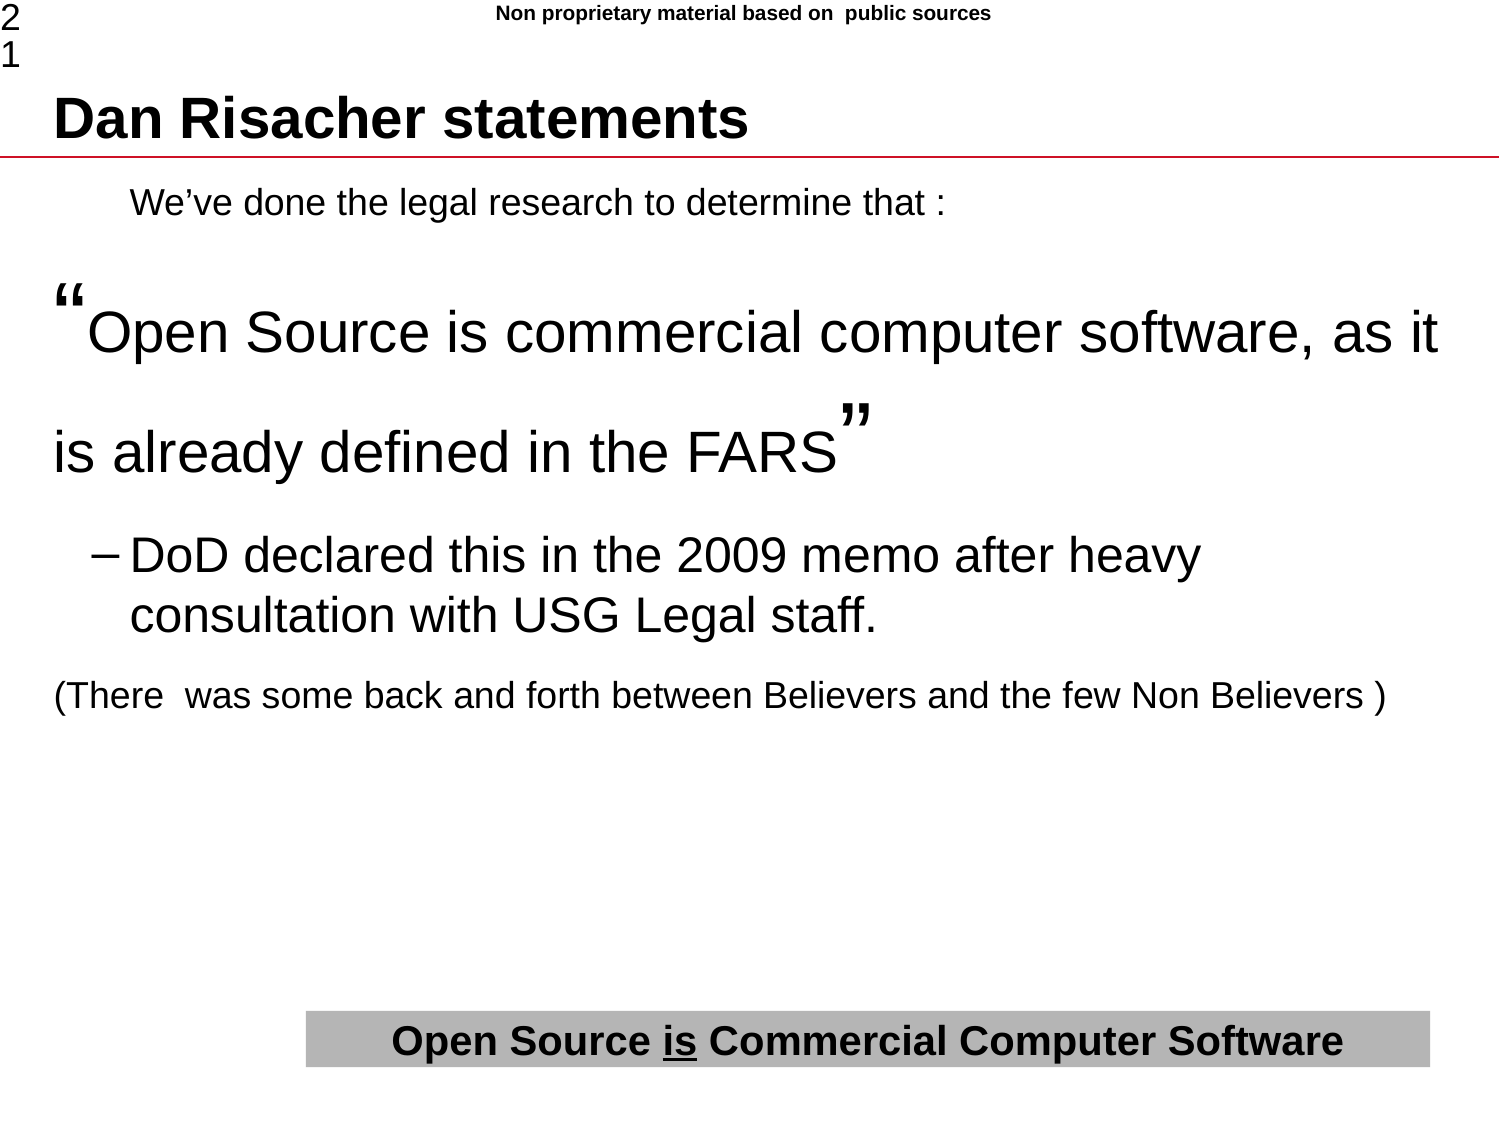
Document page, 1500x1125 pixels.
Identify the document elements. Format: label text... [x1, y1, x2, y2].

list We’ve done the legal research to determine that : “Open Source is commercial computer software, as it is already defined in the FARS” DoD declared this in the 2009 memo after heavy consultation with USG Legal staff. (There was some back and forth between Believers and the few Non Believers ) [38, 170, 1461, 1011]
text_box Open Source is Commercial Computer Software [305, 1010, 1431, 1068]
title Dan Risacher statements [38, 35, 1225, 158]
